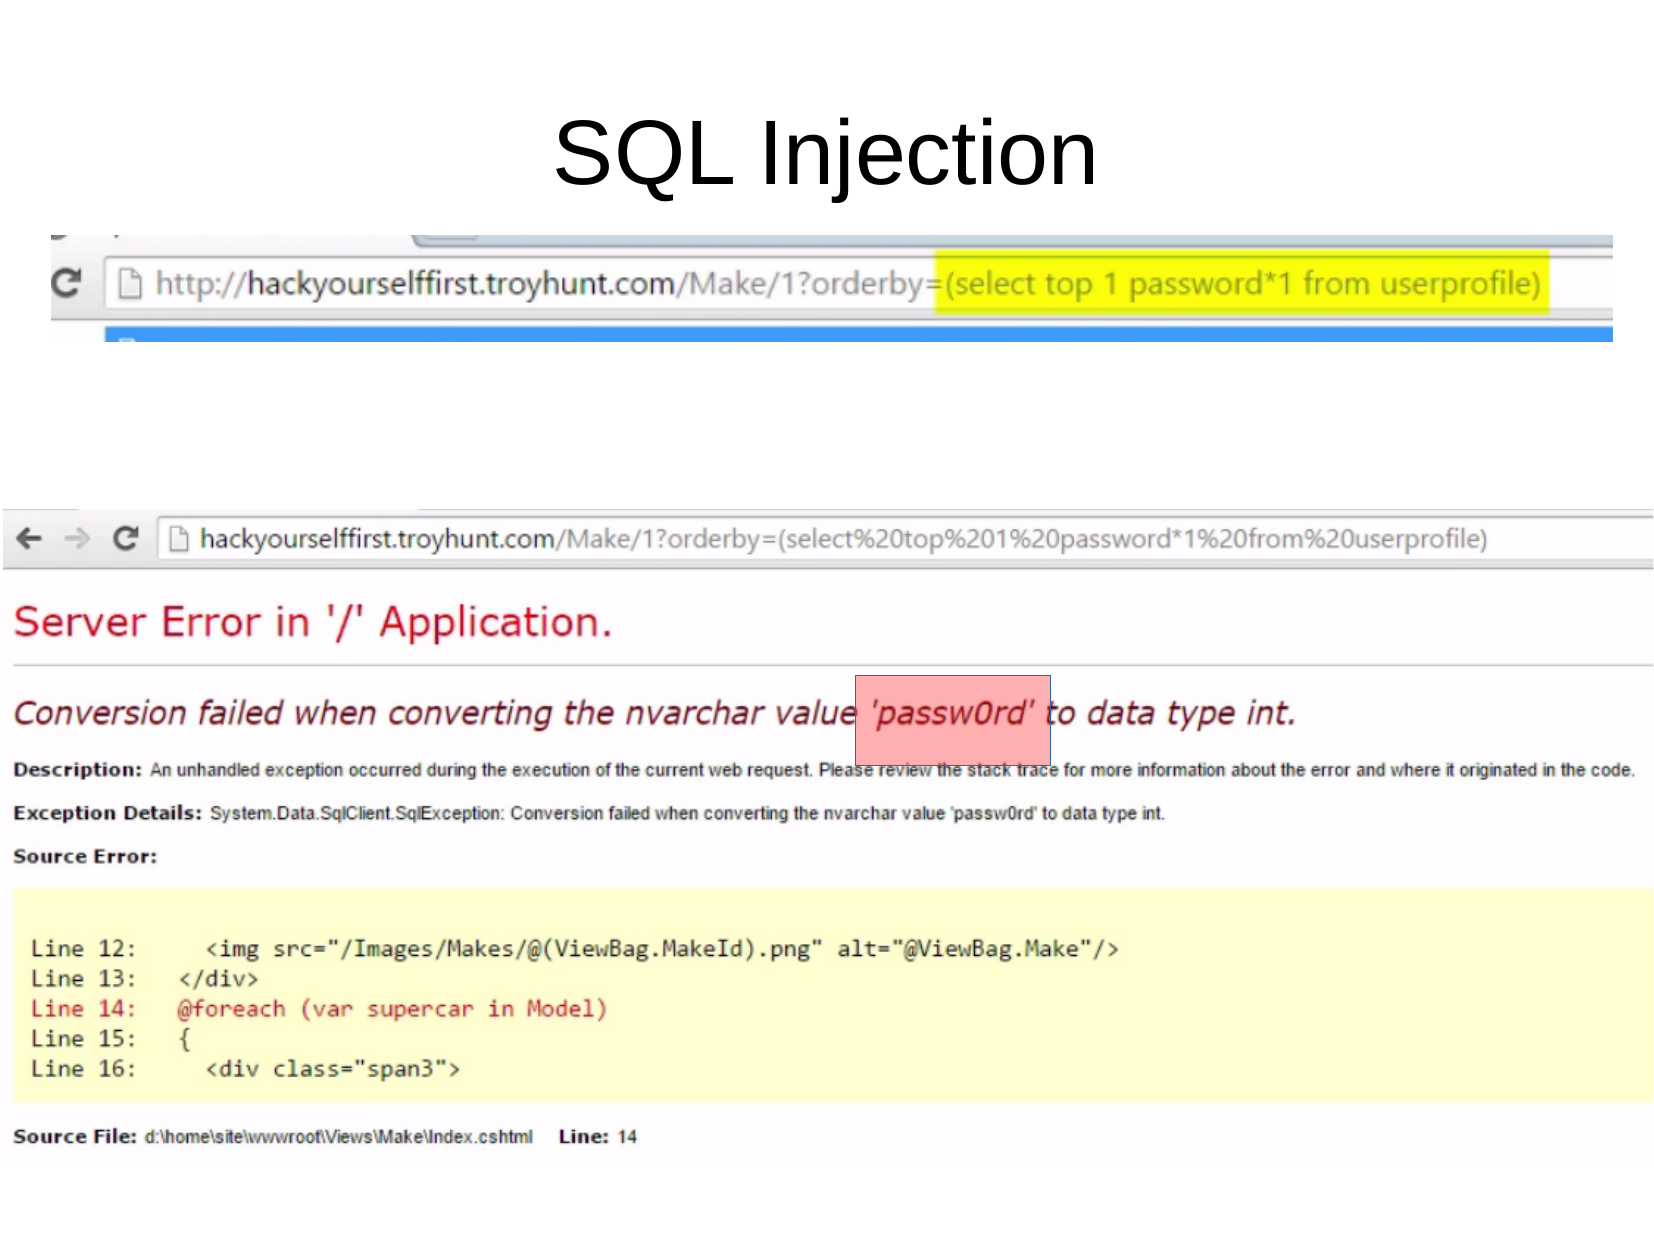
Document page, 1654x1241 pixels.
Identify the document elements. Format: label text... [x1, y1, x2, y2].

title SQL Injection [82, 49, 1571, 235]
text_box [855, 675, 1051, 766]
picture [3, 509, 1654, 1162]
picture [51, 235, 1613, 343]
